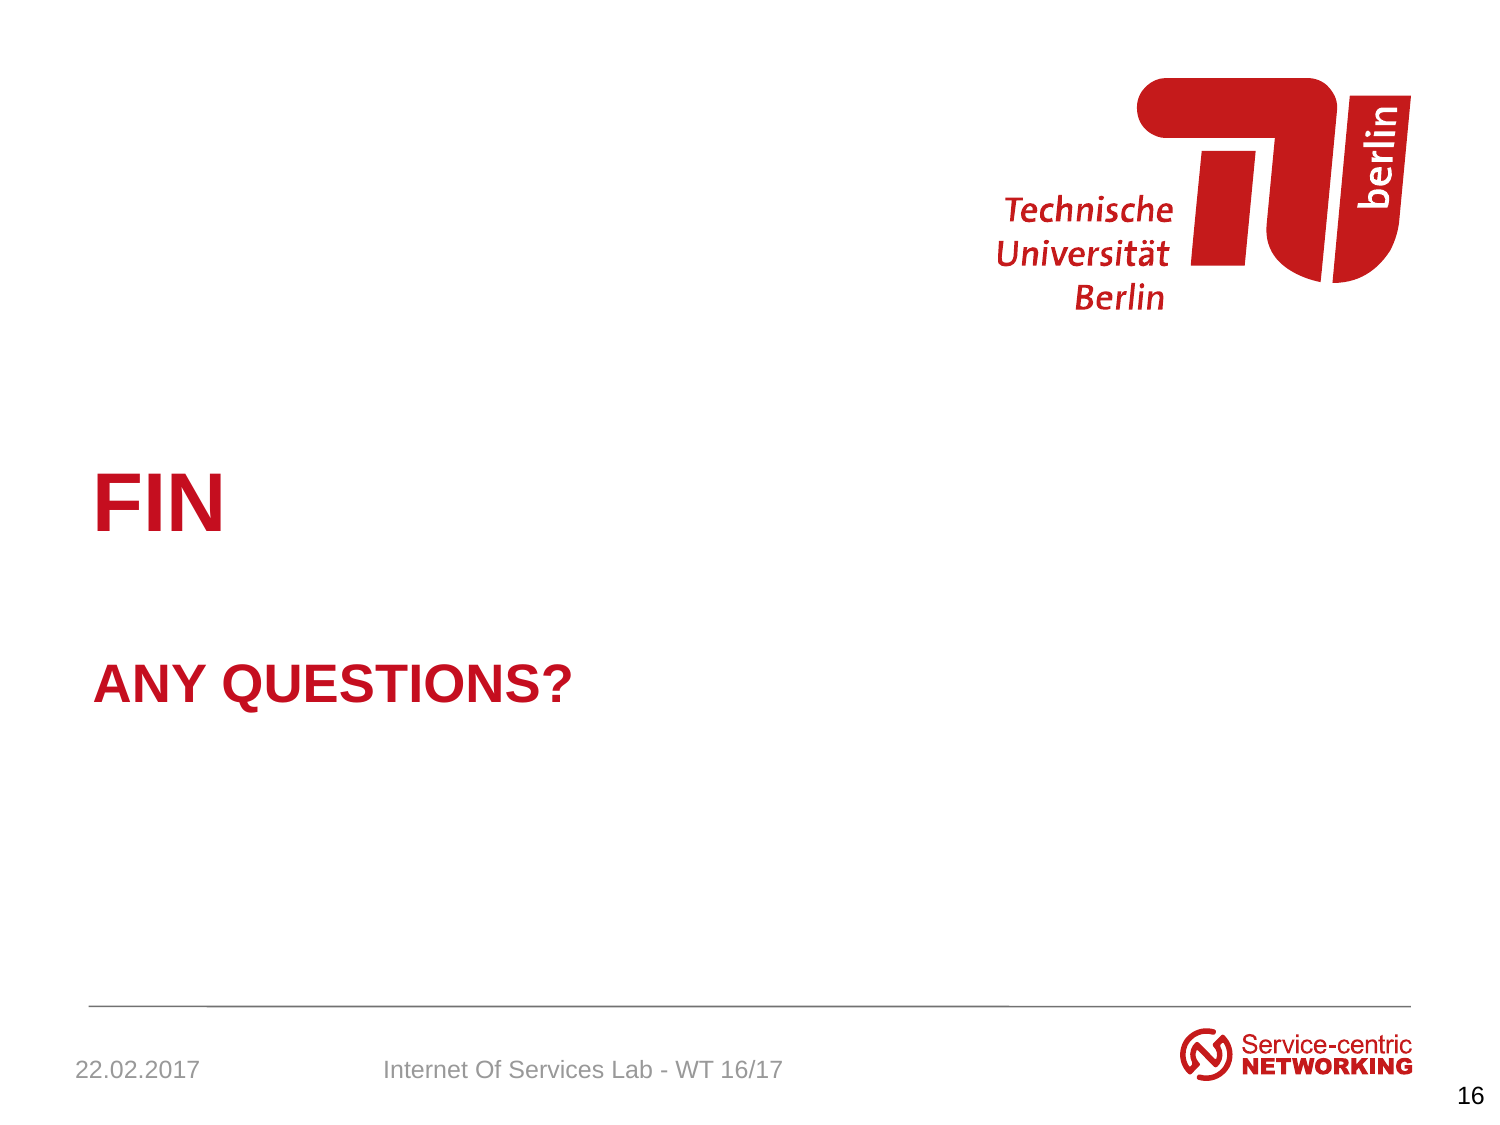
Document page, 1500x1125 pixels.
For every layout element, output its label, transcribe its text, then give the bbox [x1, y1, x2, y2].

slide_number <number> [1412, 1065, 1500, 1125]
title Fin Any Questions? [88, 448, 1411, 691]
